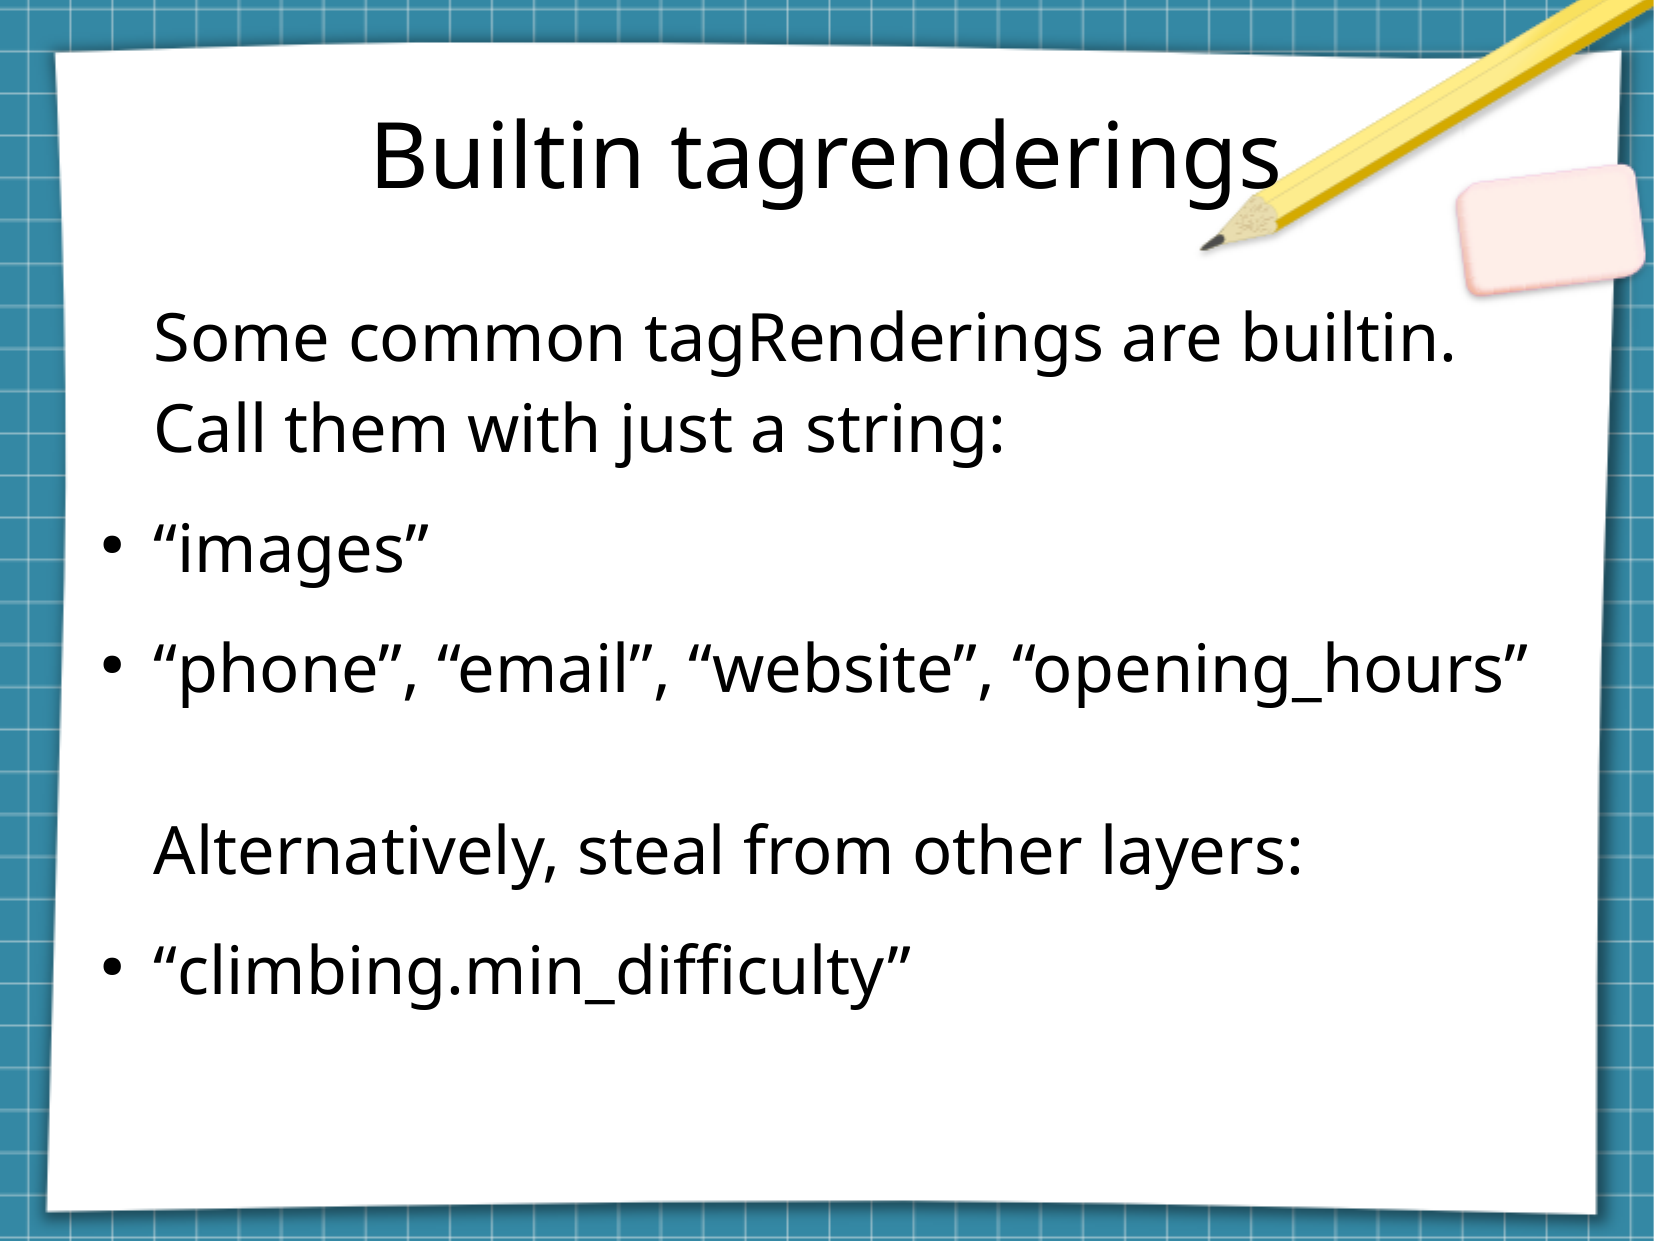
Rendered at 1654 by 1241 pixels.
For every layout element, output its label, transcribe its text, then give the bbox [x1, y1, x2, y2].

picture [0, 0, 1654, 1241]
list Some common tagRenderings are builtin. Call them with just a string: “images” “phone”, “email”, “website”, “opening_hours” Alternatively, steal from other layers: “climbing.min_difficulty” [82, 290, 1571, 1138]
title Builtin tagrenderings [82, 49, 1571, 257]
